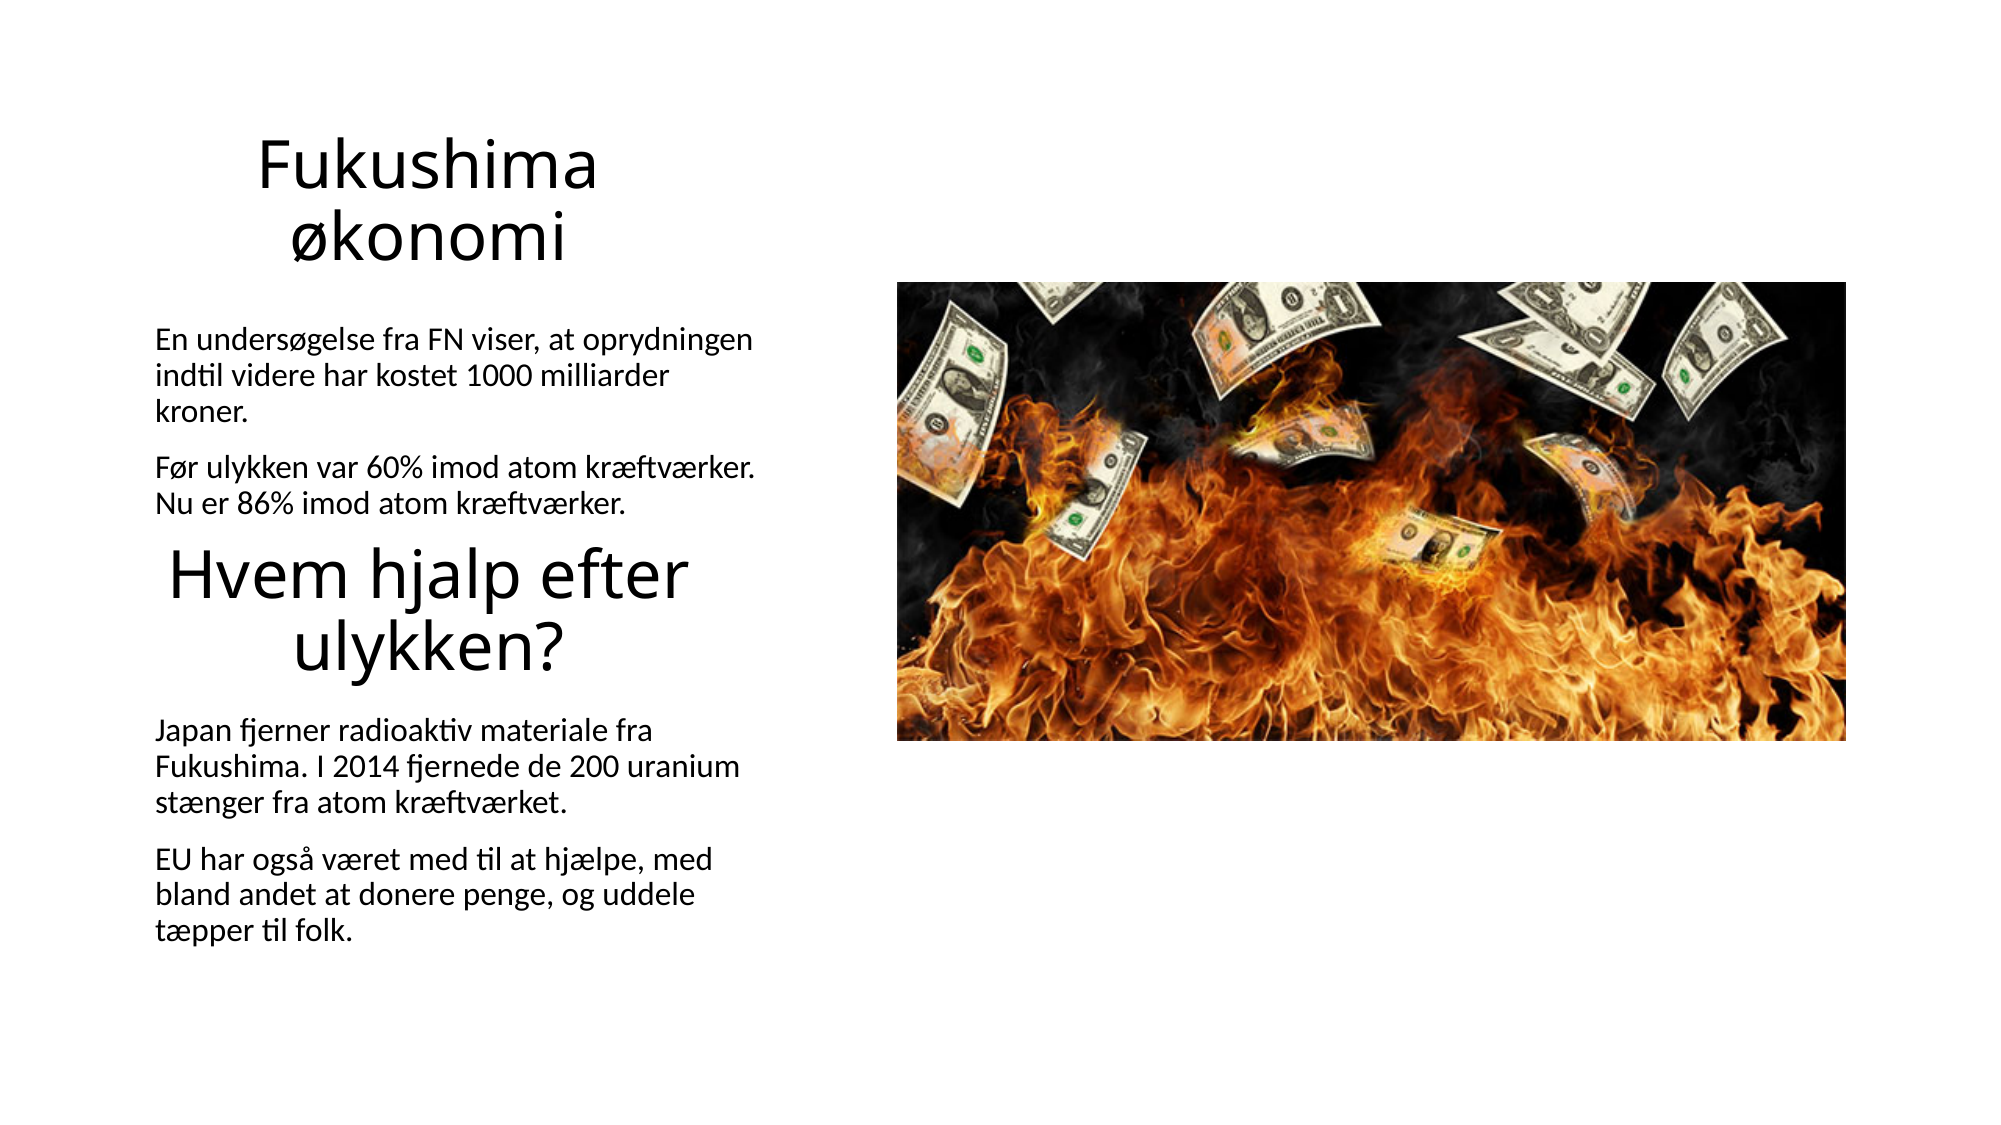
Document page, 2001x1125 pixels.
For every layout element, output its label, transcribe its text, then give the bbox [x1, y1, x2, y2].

text_box Hvem hjalp efter ulykken? [106, 430, 752, 693]
list En undersøgelse fra FN viser, at oprydningen indtil videre har kostet 1000 milliarder kroner. Før ulykken var 60% imod atom kræftværker. Nu er 86% imod atom kræftværker. Japan fjerner radioaktiv materiale fra Fukushima. I 2014 fjernede de 200 uranium stænger fra atom kræftværket. EU har også været med til at hjælpe, med bland andet at donere penge, og uddele tæpper til folk. [140, 314, 786, 1071]
title Fukushima økonomi [106, 20, 752, 283]
picture [897, 282, 1846, 741]
